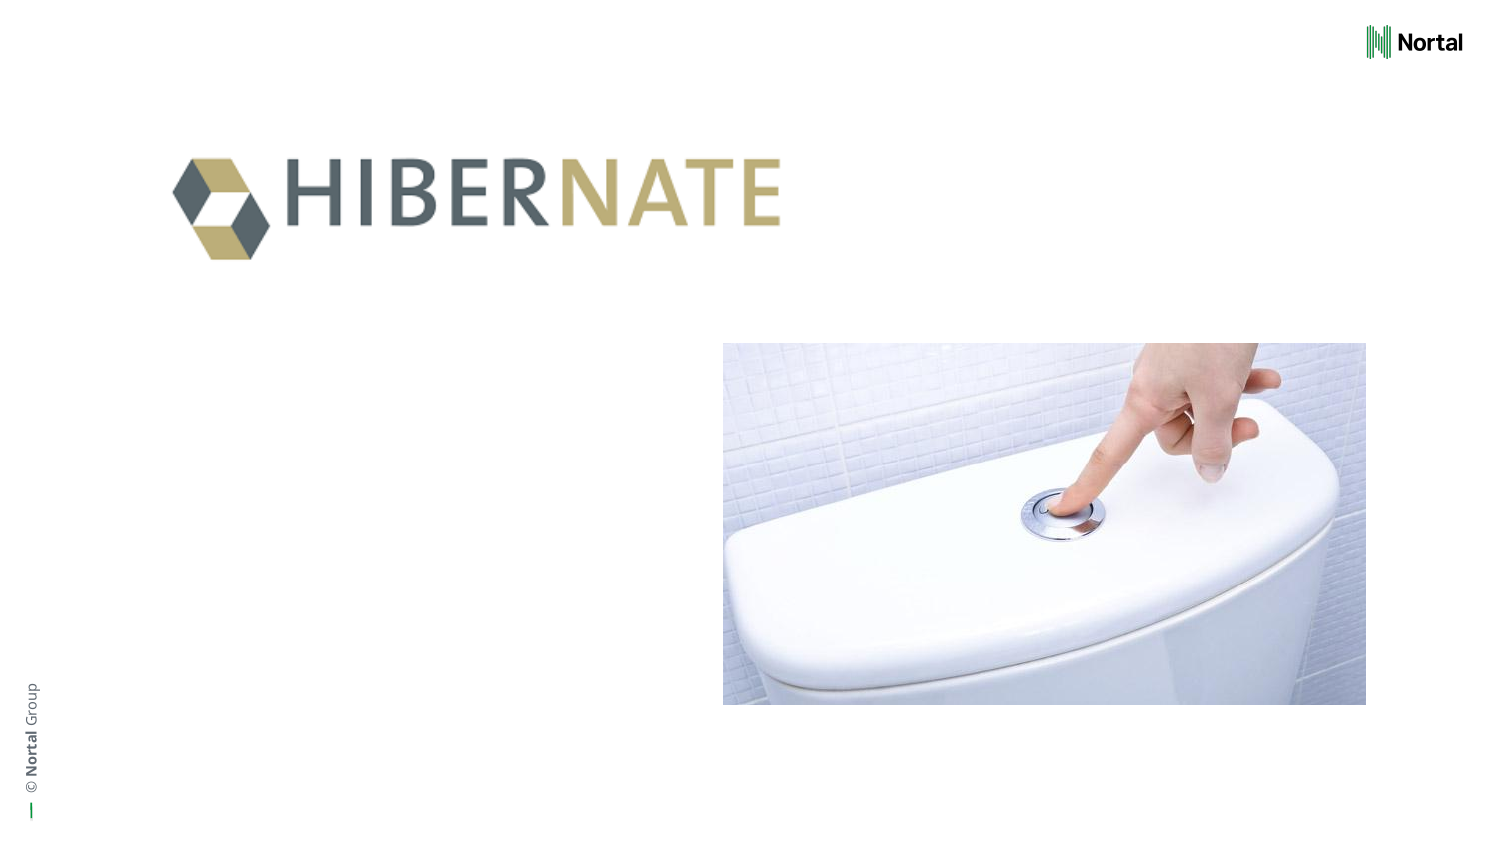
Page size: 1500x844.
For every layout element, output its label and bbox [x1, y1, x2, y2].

picture [142, 100, 811, 286]
picture [723, 343, 1366, 706]
